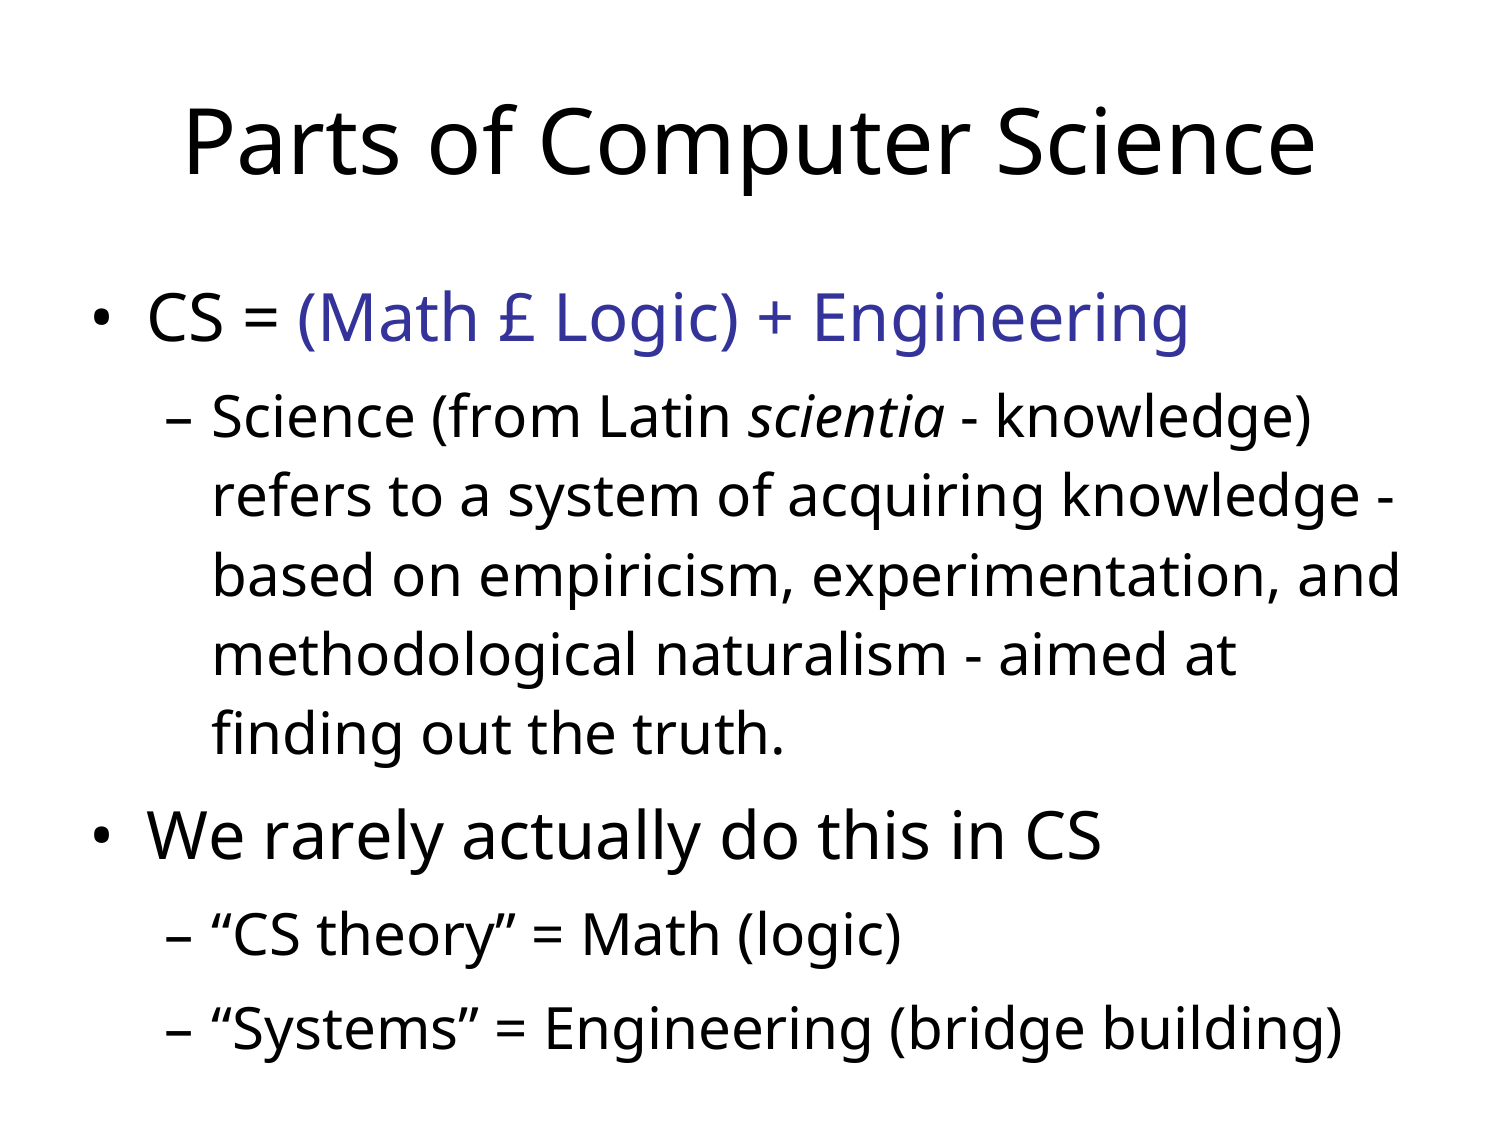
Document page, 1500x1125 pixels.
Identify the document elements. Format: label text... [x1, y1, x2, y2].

title Parts of Computer Science [75, 45, 1426, 233]
list CS = (Math £ Logic) + Engineering Science (from Latin scientia - knowledge) refers to a system of acquiring knowledge - based on empiricism, experimentation, and methodological naturalism - aimed at finding out the truth. We rarely actually do this in CS “CS theory” = Math (logic) “Systems” = Engineering (bridge building) [75, 262, 1426, 1006]
